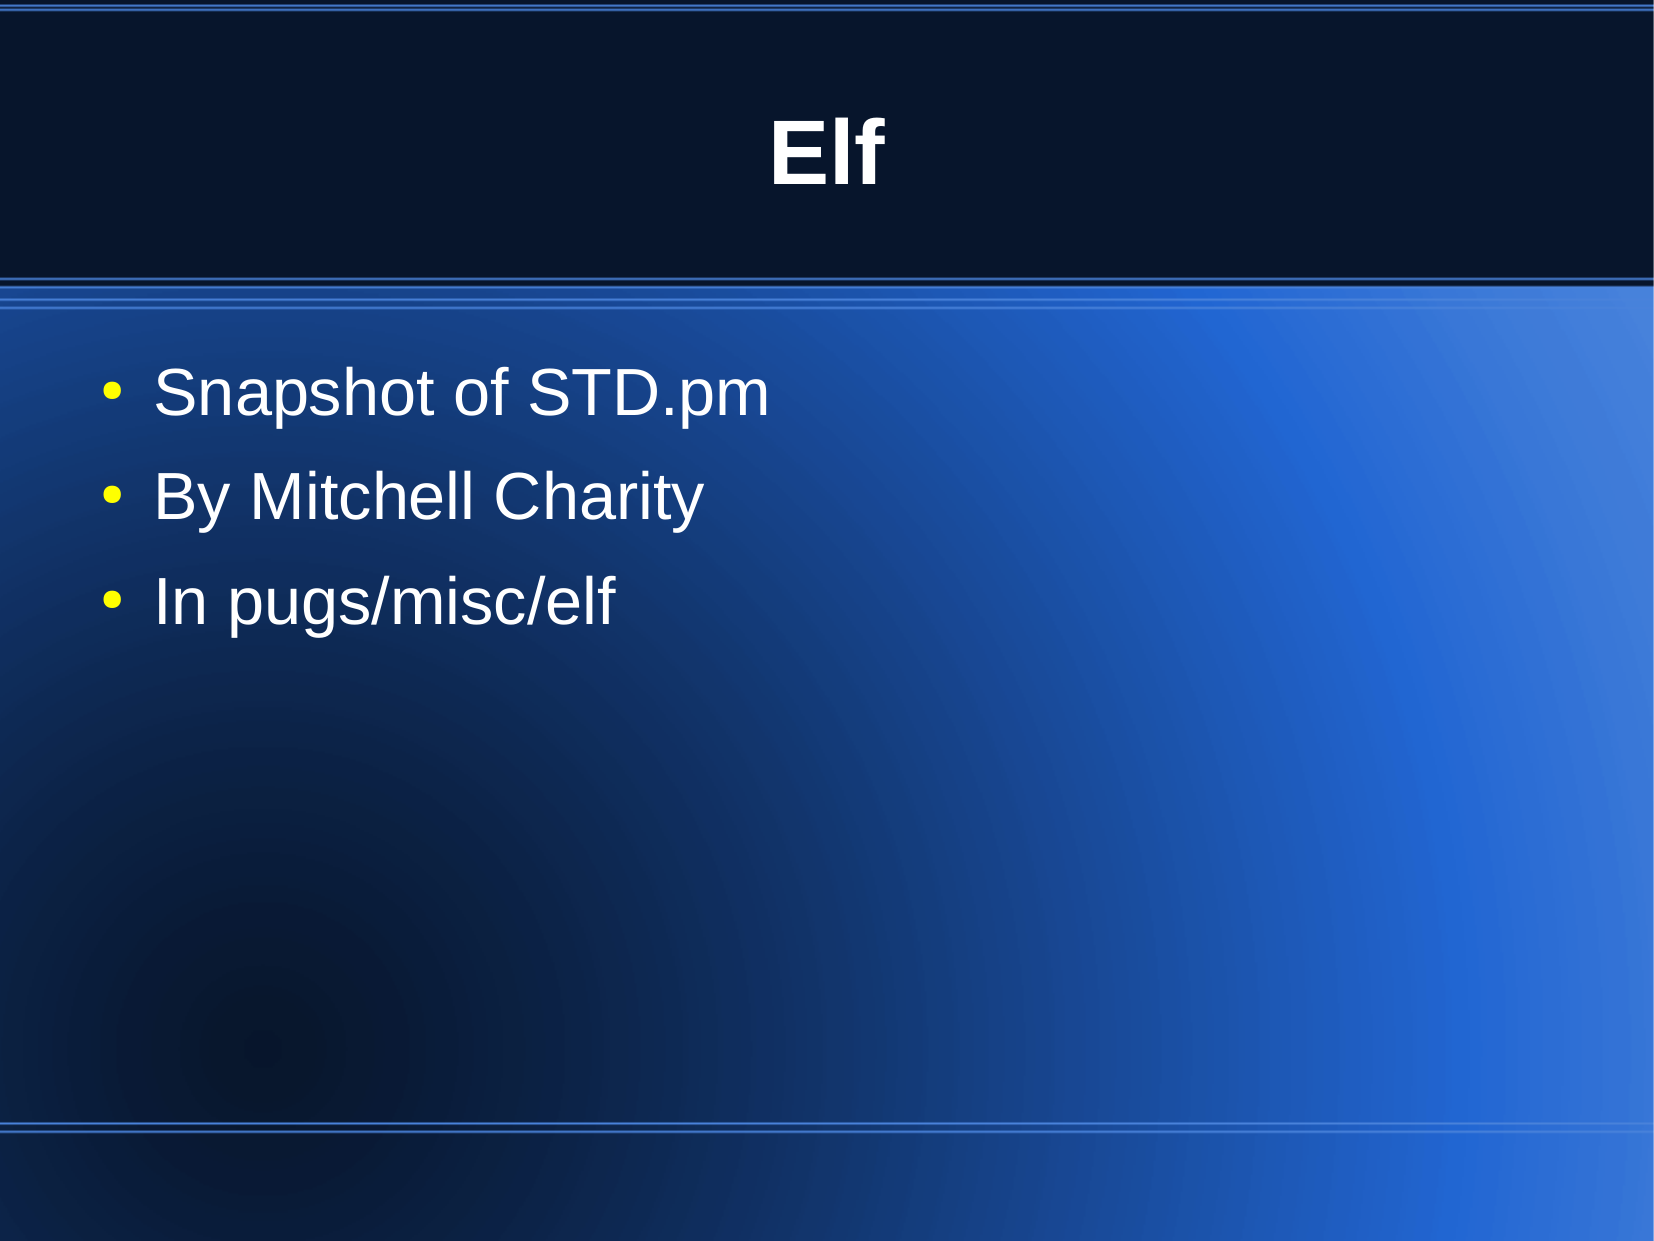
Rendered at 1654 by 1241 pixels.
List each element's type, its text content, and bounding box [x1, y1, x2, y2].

list Snapshot of STD.pm By Mitchell Charity In pugs/misc/elf [82, 355, 1571, 1159]
picture [0, 0, 1654, 1241]
title Elf [82, 56, 1571, 250]
